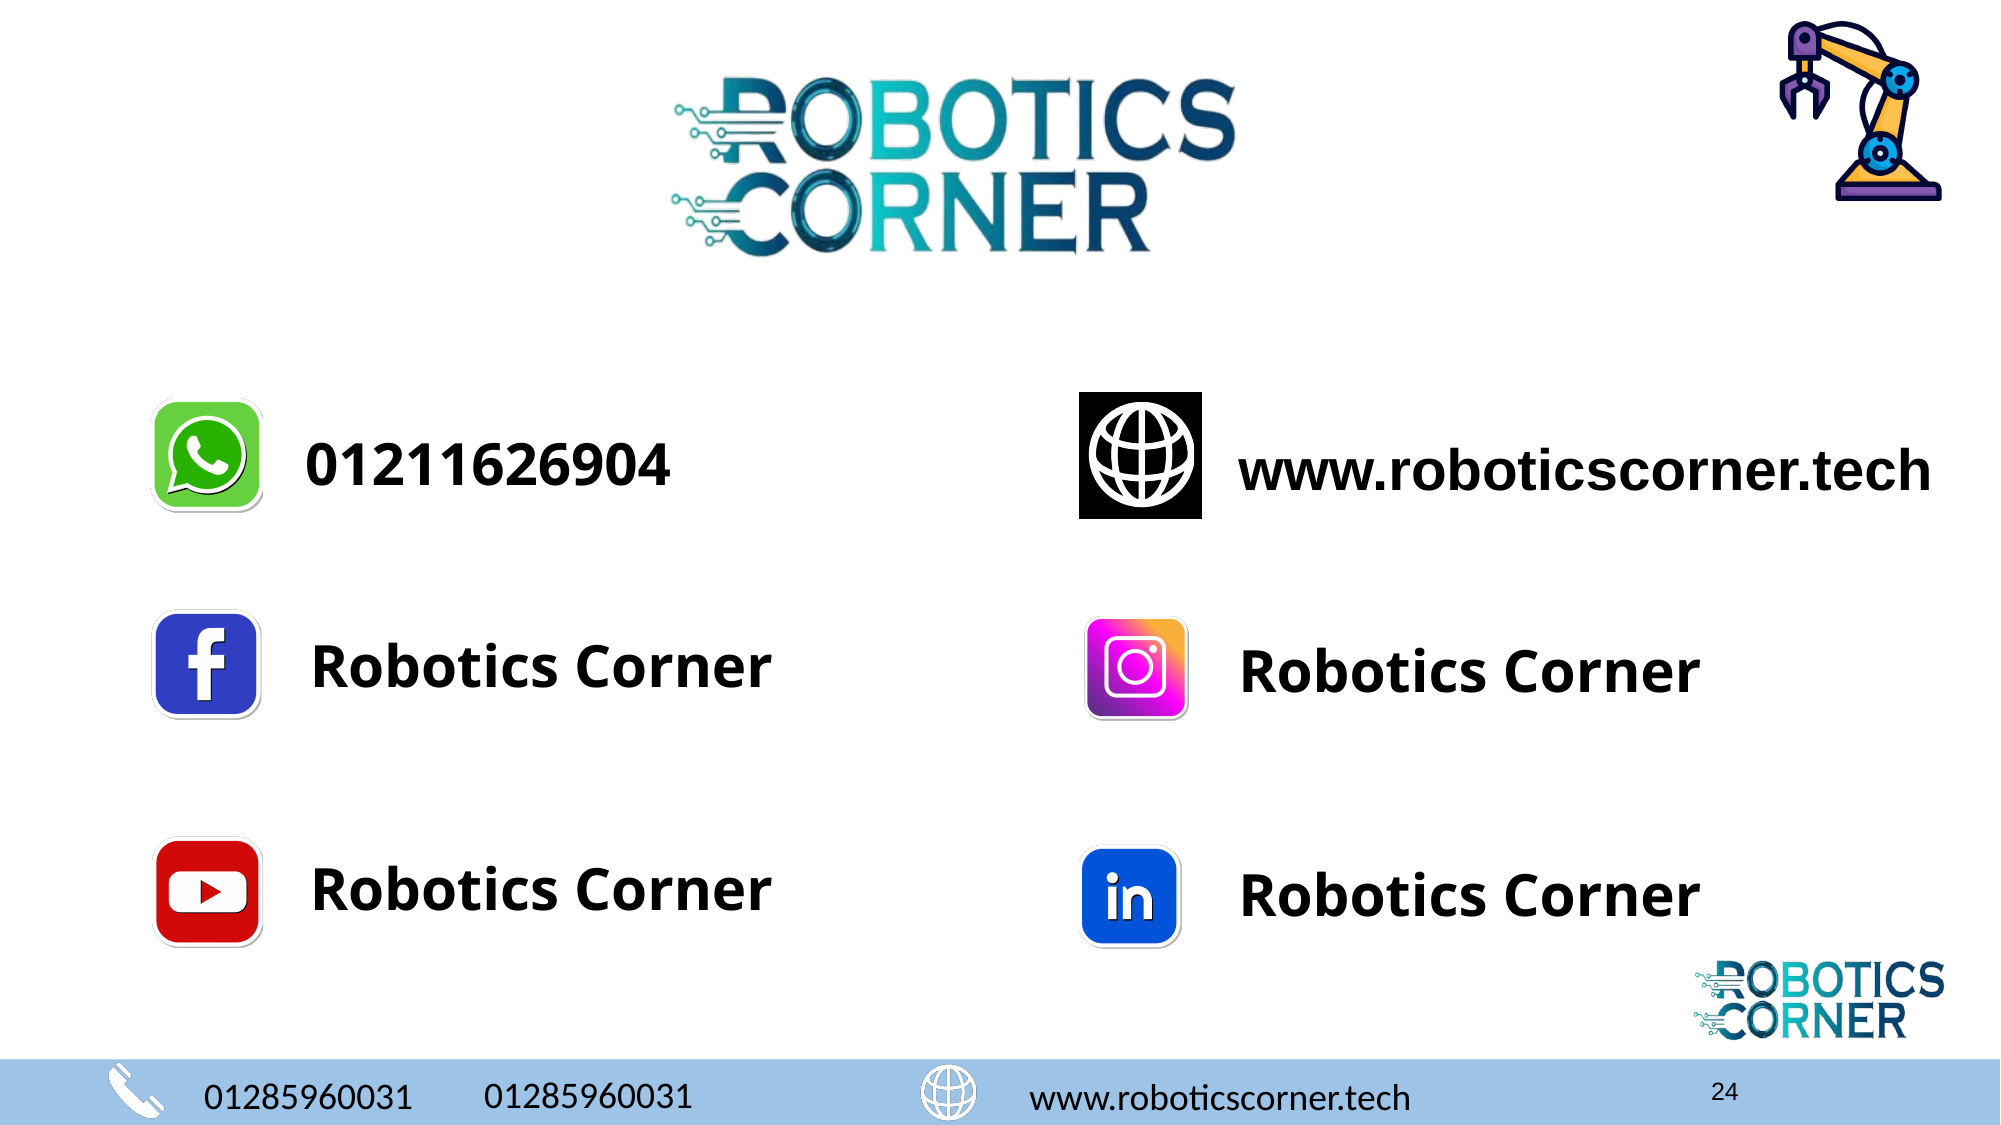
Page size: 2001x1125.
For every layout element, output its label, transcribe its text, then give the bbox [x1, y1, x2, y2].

picture [150, 609, 262, 720]
picture [1078, 610, 1190, 729]
picture [150, 833, 264, 948]
text_box Robotics Corner [1223, 626, 1777, 712]
text_box www.roboticscorner.tech [1223, 424, 1973, 510]
picture [103, 1057, 170, 1124]
picture [150, 398, 264, 513]
picture [641, 0, 1256, 519]
text_box <number> [1696, 1069, 2000, 1125]
picture [1078, 838, 1190, 949]
picture [1771, 21, 1950, 201]
text_box Robotics Corner [1223, 850, 1777, 936]
text_box 01211626904 [290, 419, 844, 504]
text_box Robotics Corner [295, 844, 849, 930]
picture [915, 1059, 981, 1125]
picture [1680, 859, 1953, 1125]
text_box Robotics Corner [295, 621, 849, 707]
